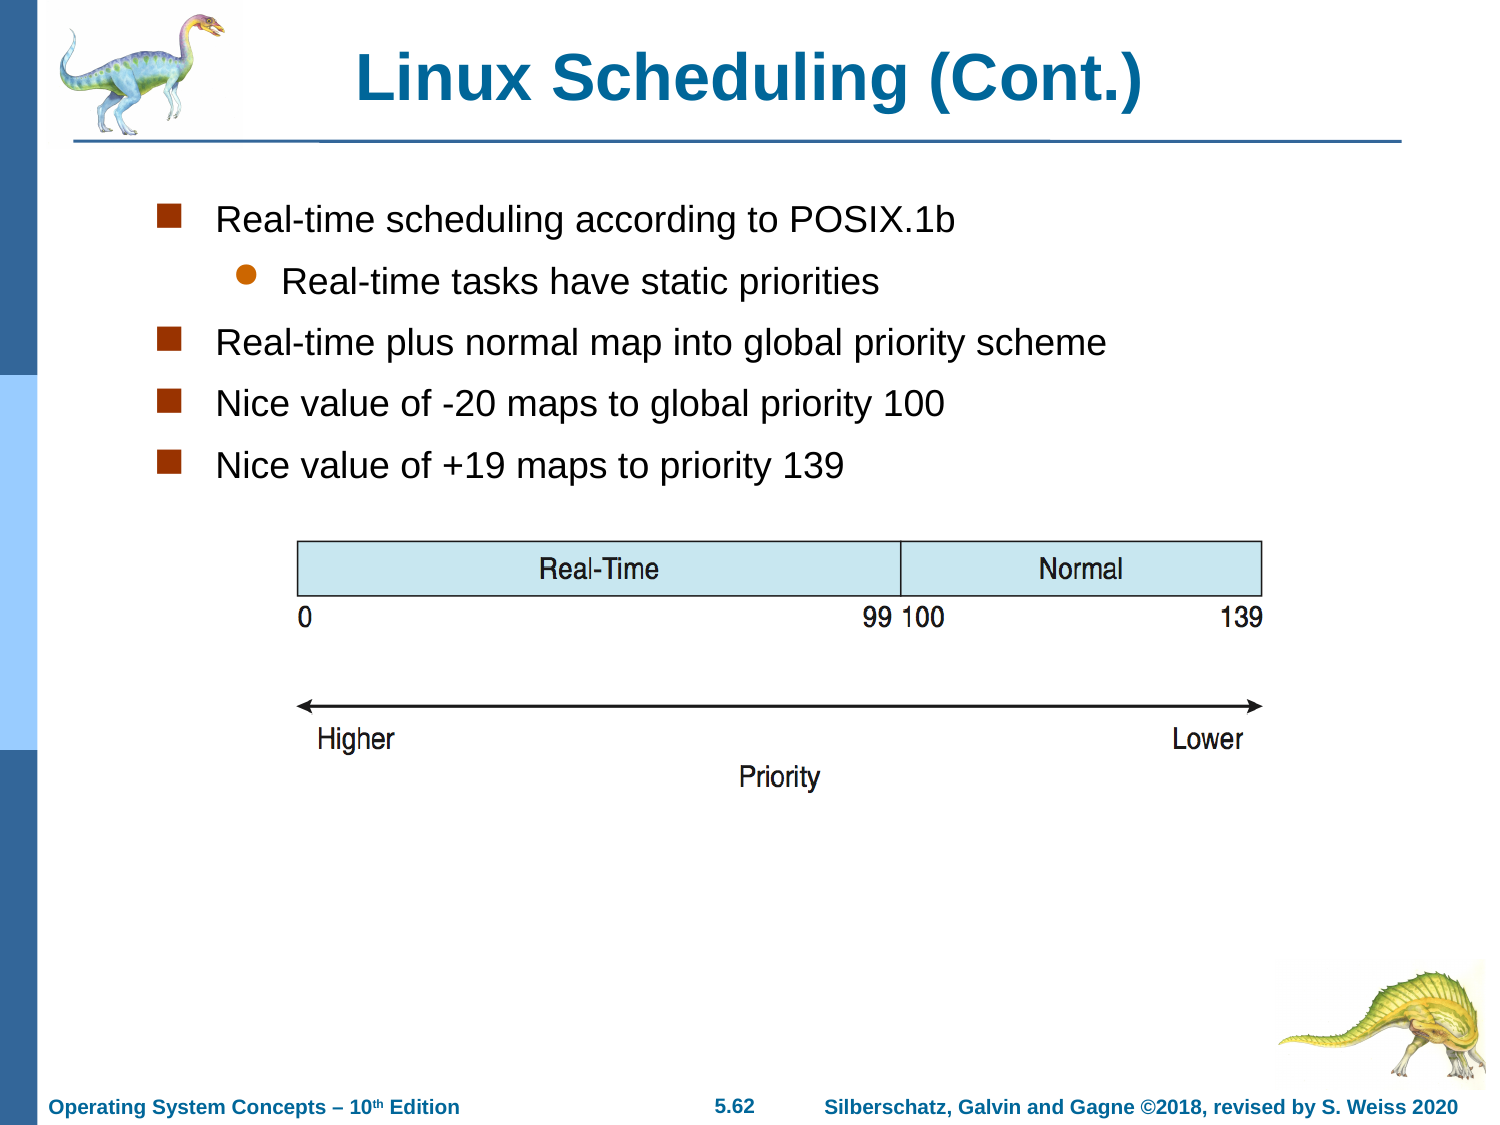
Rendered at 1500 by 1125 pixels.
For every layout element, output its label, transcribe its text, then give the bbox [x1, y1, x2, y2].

picture [283, 524, 1281, 805]
text_box Linux Scheduling (Cont.) [75, 26, 1426, 122]
picture [46, 0, 243, 149]
text_box Real-time scheduling according to POSIX.1b Real-time tasks have static priorities Real-time plus normal map into global priority scheme Nice value of -20 maps to global priority 100 Nice value of +19 maps to priority 139 [144, 187, 1423, 932]
picture [1275, 959, 1486, 1090]
picture [1141, 1099, 1149, 1104]
